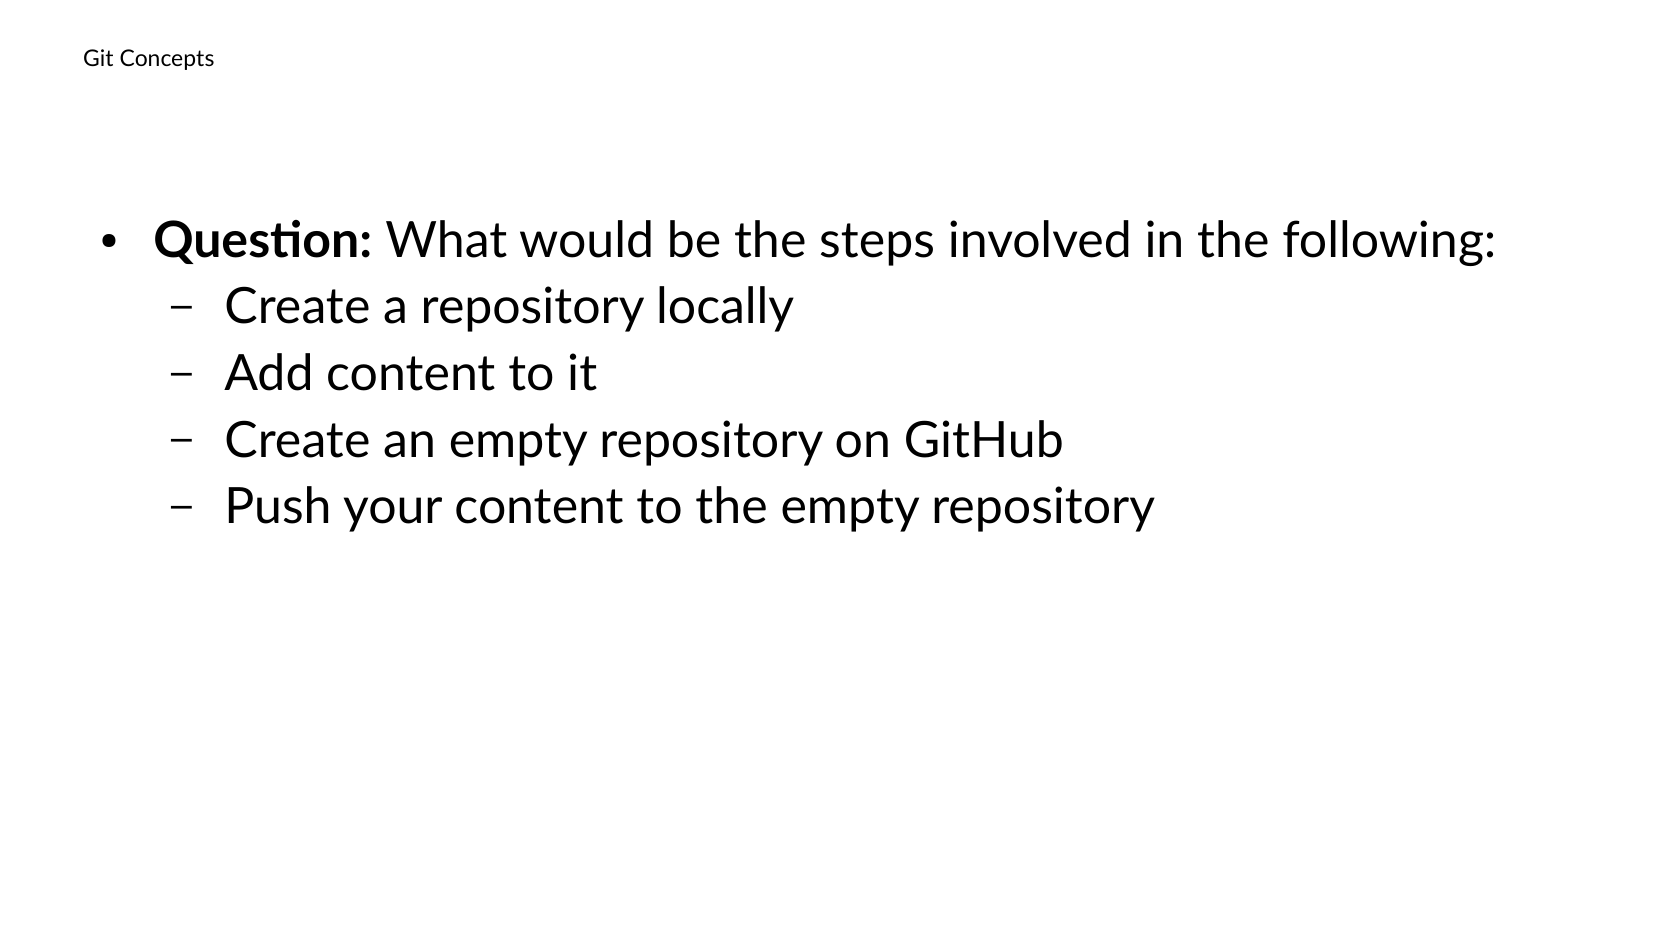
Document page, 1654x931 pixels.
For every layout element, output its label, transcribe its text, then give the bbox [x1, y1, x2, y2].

list Question: What would be the steps involved in the following: Create a repository locally Add content to it Create an empty repository on GitHub Push your content to the empty repository [82, 217, 1571, 839]
title Git Concepts [83, 0, 1571, 119]
